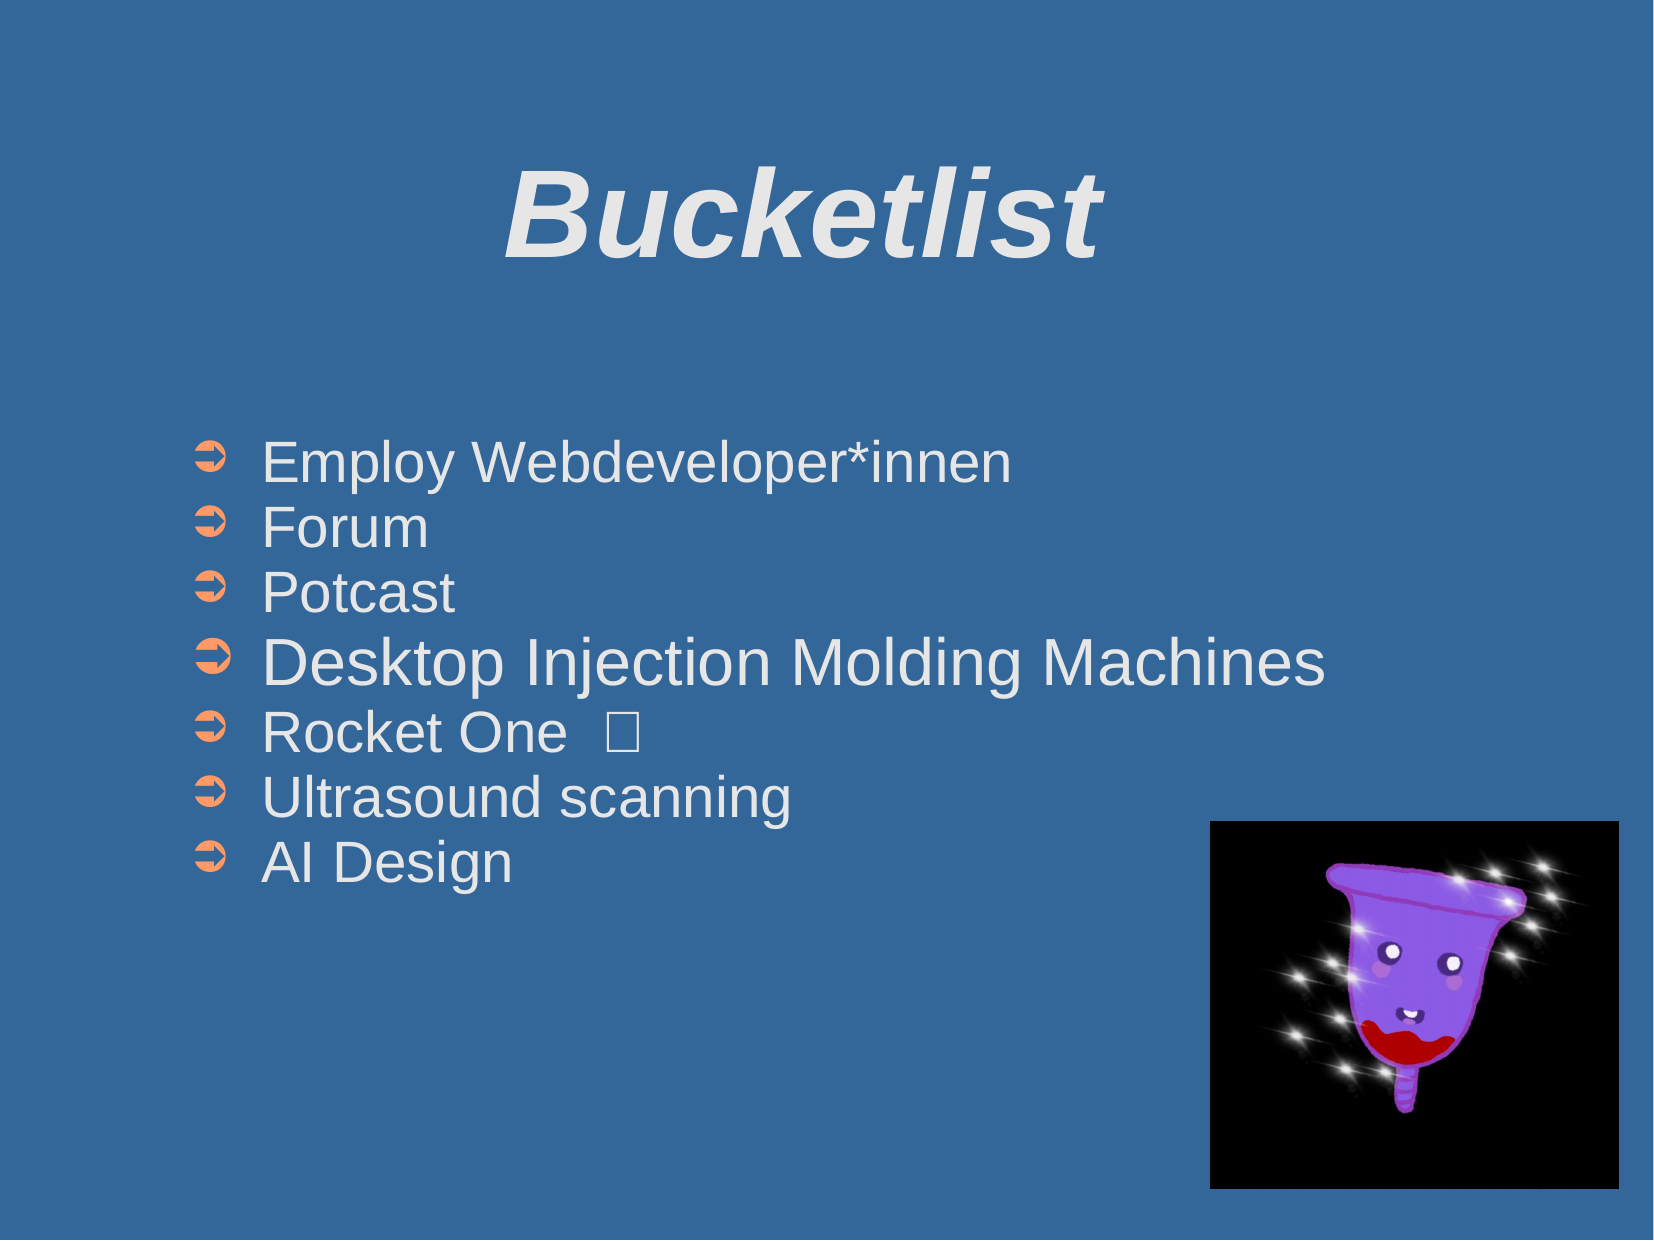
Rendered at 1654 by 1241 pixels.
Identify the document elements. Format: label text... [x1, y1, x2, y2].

picture [1210, 821, 1619, 1189]
list Employ Webdeveloper*innen Forum Potcast Desktop Injection Molding Machines Rocket One 🚀 Ultrasound scanning AI Design [178, 364, 1570, 1162]
title Bucketlist [113, 110, 1526, 319]
